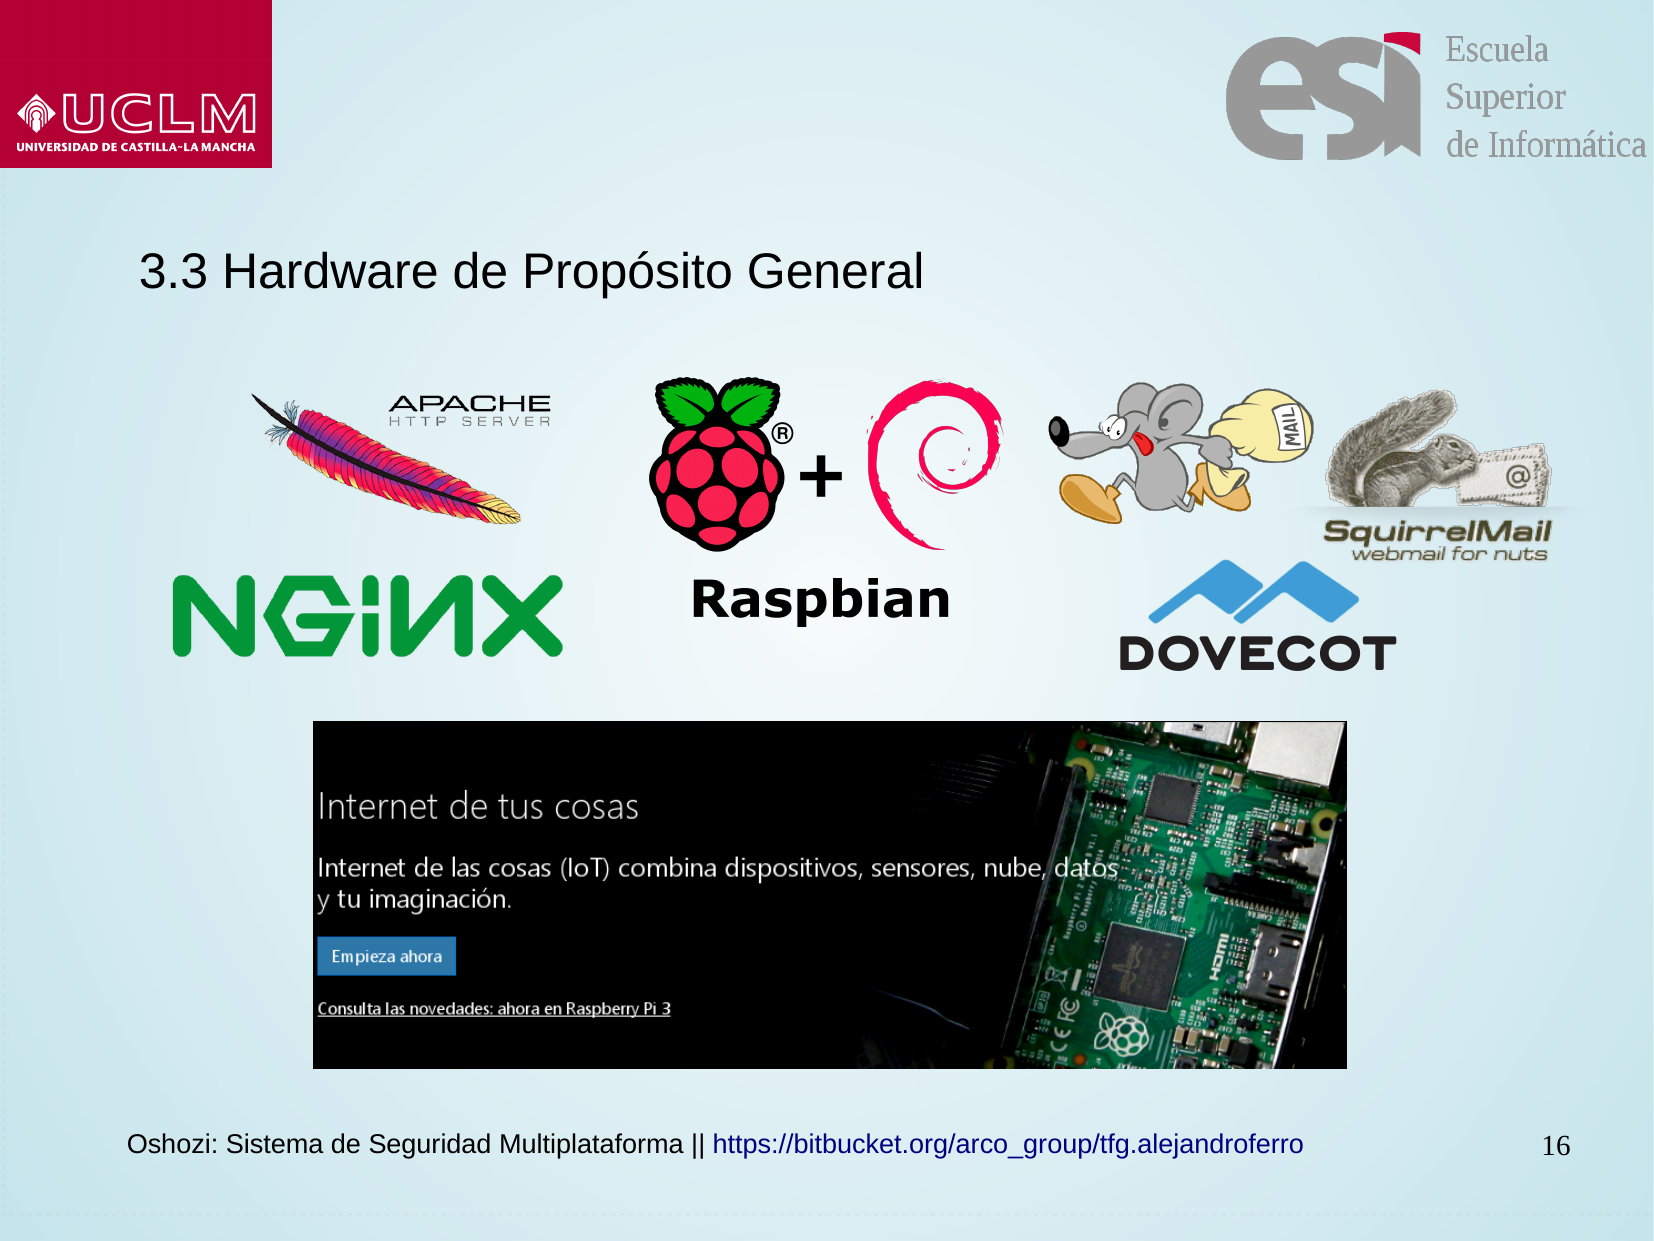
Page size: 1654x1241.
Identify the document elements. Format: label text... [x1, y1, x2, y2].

text_box Oshozi: Sistema de Seguridad Multiplataforma || https://bitbucket.org/arco_group/tfg.alejandroferro [112, 1112, 1625, 1170]
text_box 3.3 Hardware de Propósito General [124, 236, 1128, 343]
picture [0, 0, 1654, 1241]
